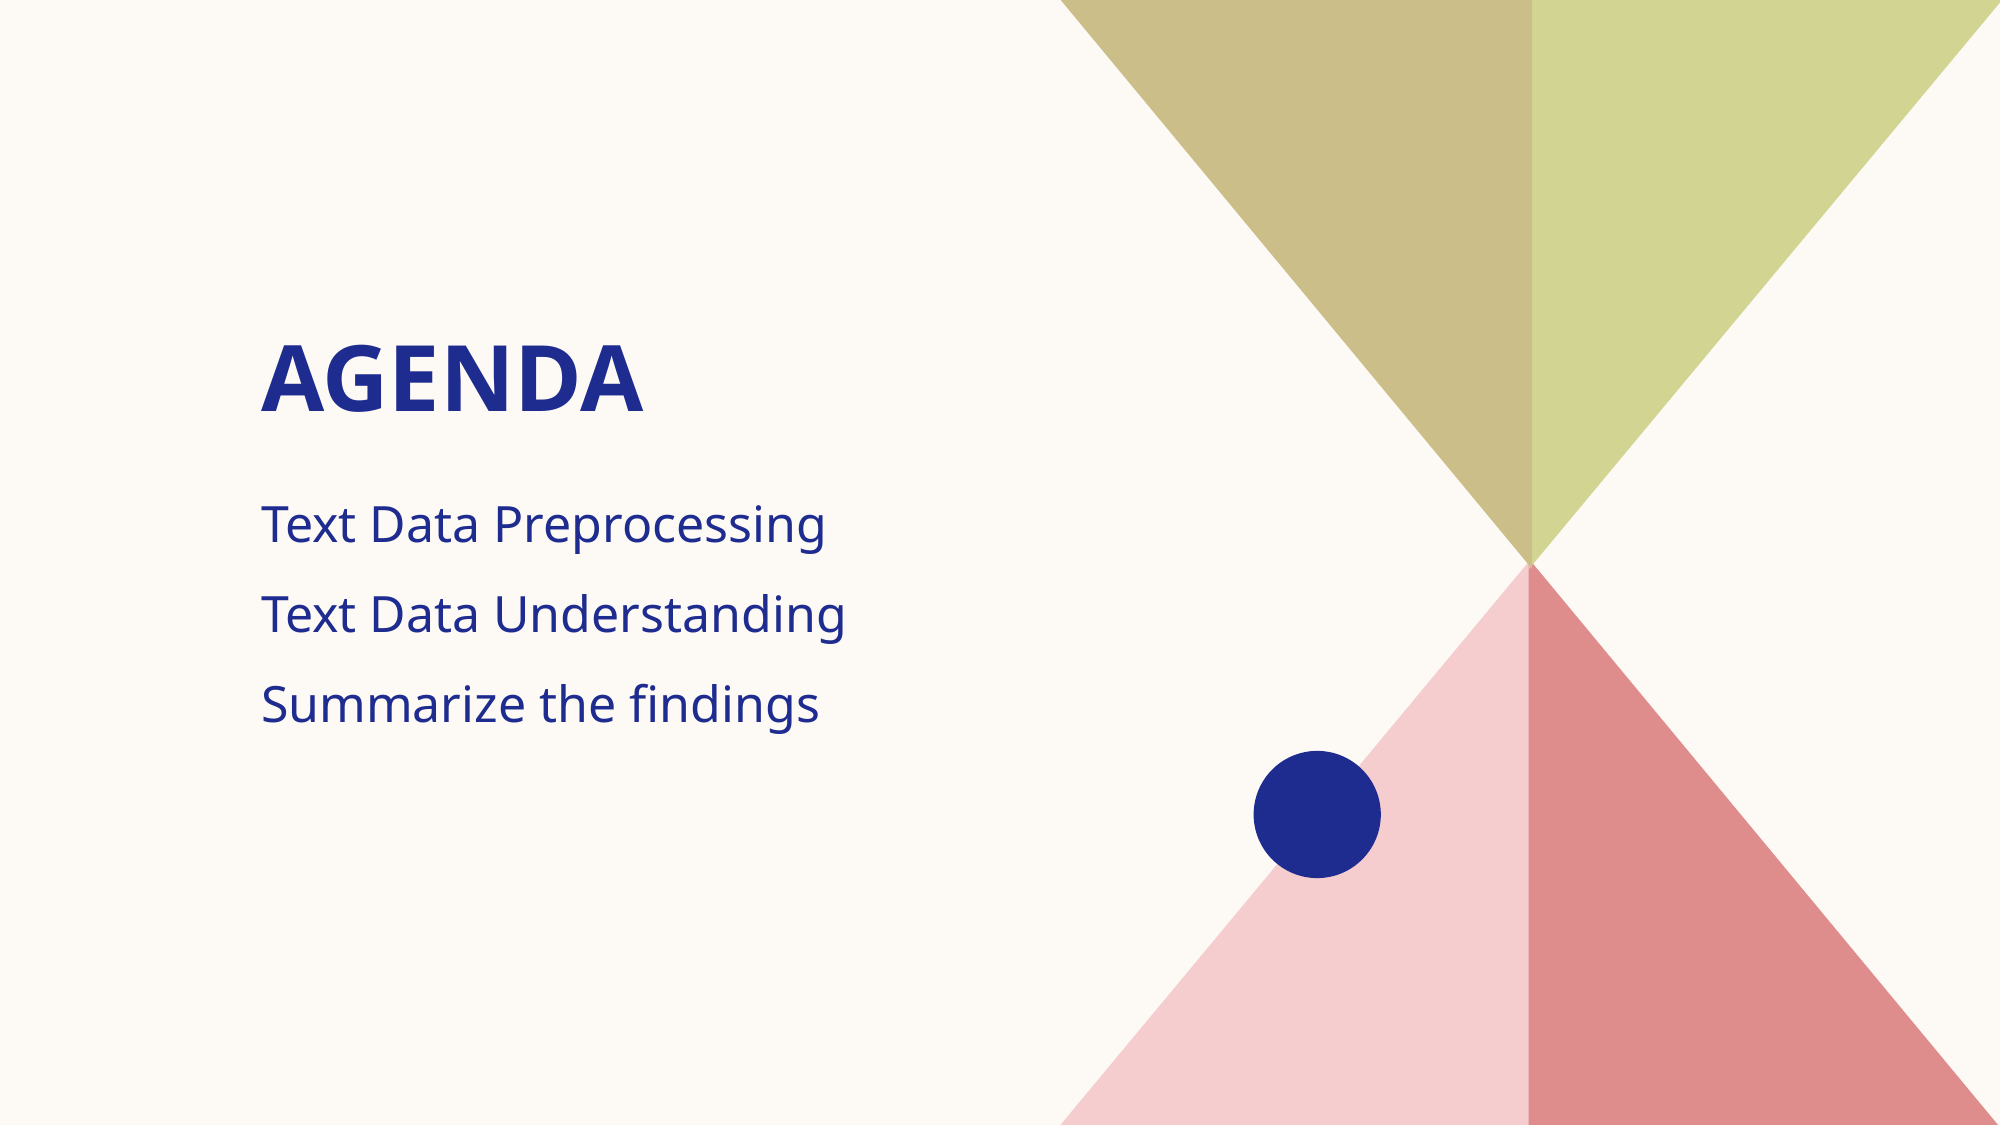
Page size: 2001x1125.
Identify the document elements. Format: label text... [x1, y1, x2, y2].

title AGENDA [246, 311, 1181, 439]
list Text Data Preprocessing Text Data Understanding Summarize the findings​ [246, 454, 1181, 967]
